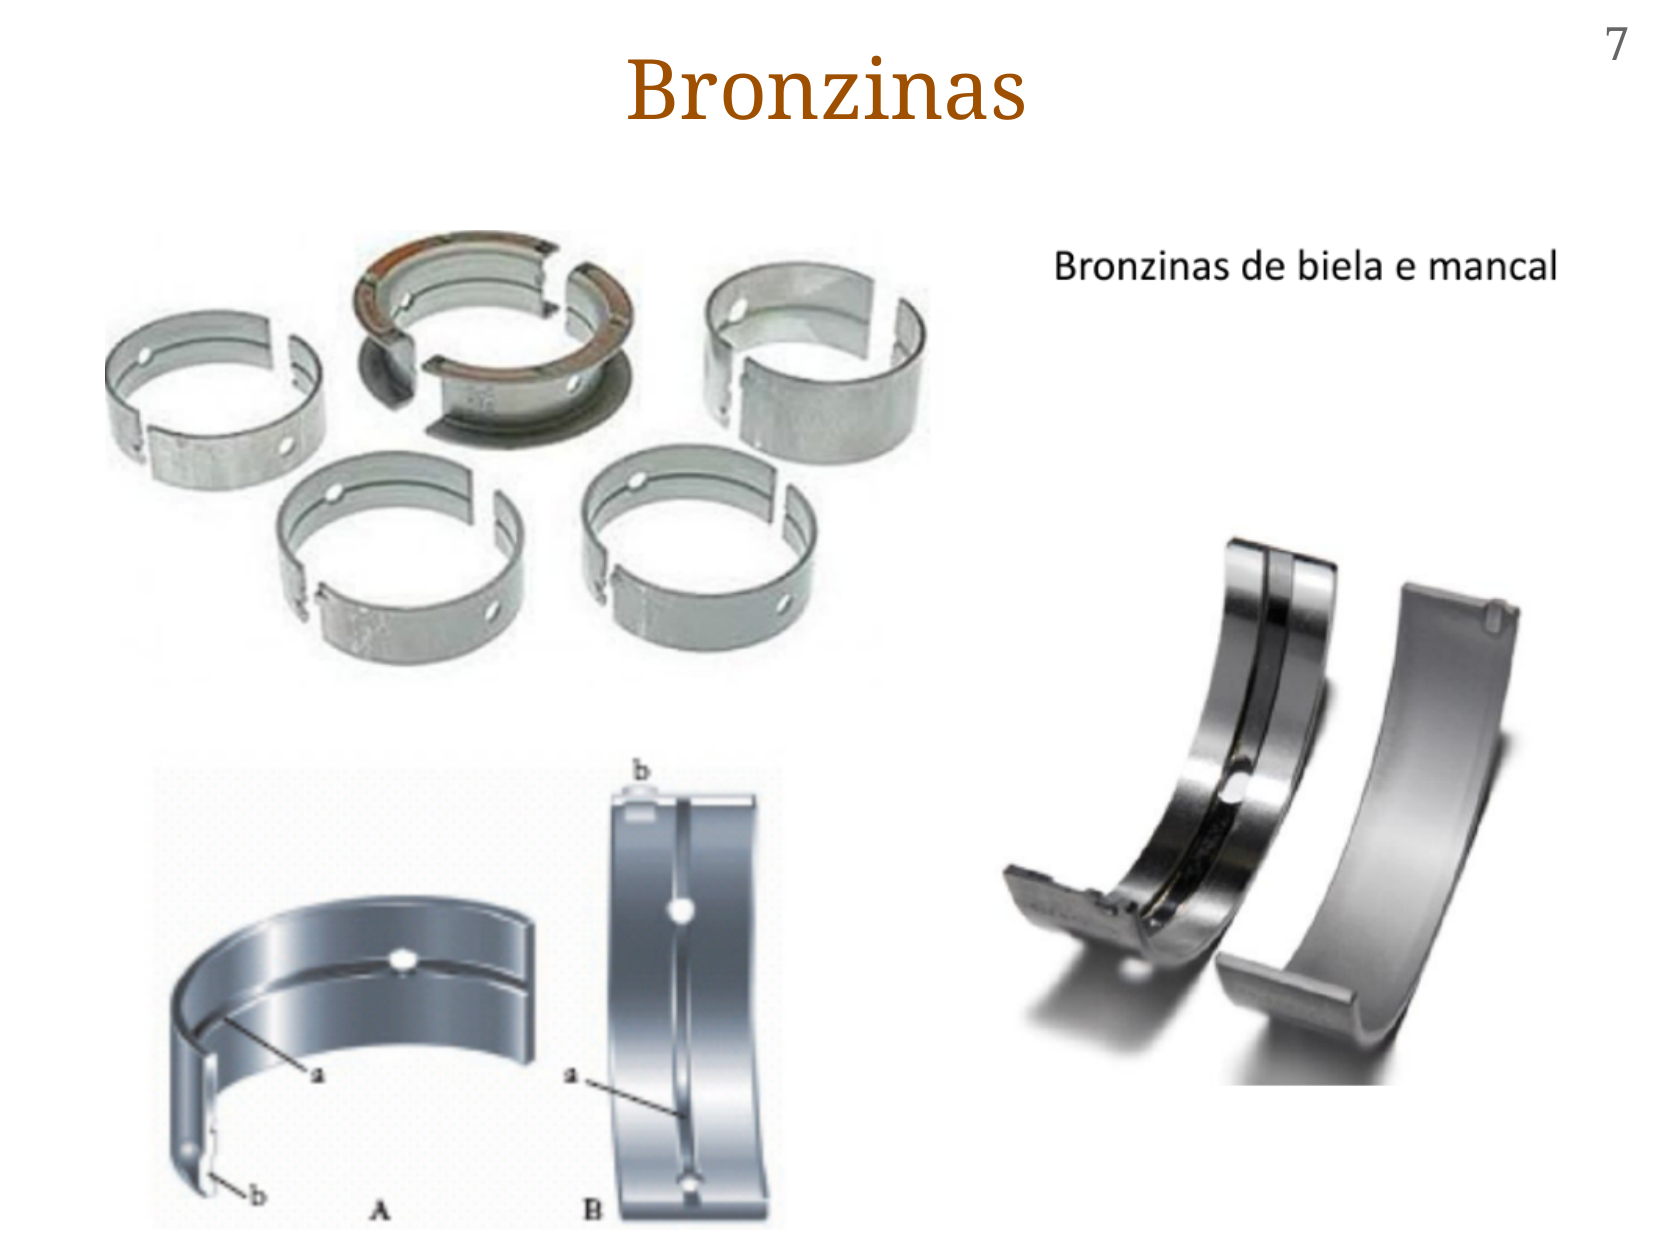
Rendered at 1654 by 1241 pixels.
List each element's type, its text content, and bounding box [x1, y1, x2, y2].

title Bronzinas [59, 29, 1595, 148]
picture [105, 230, 1565, 1230]
